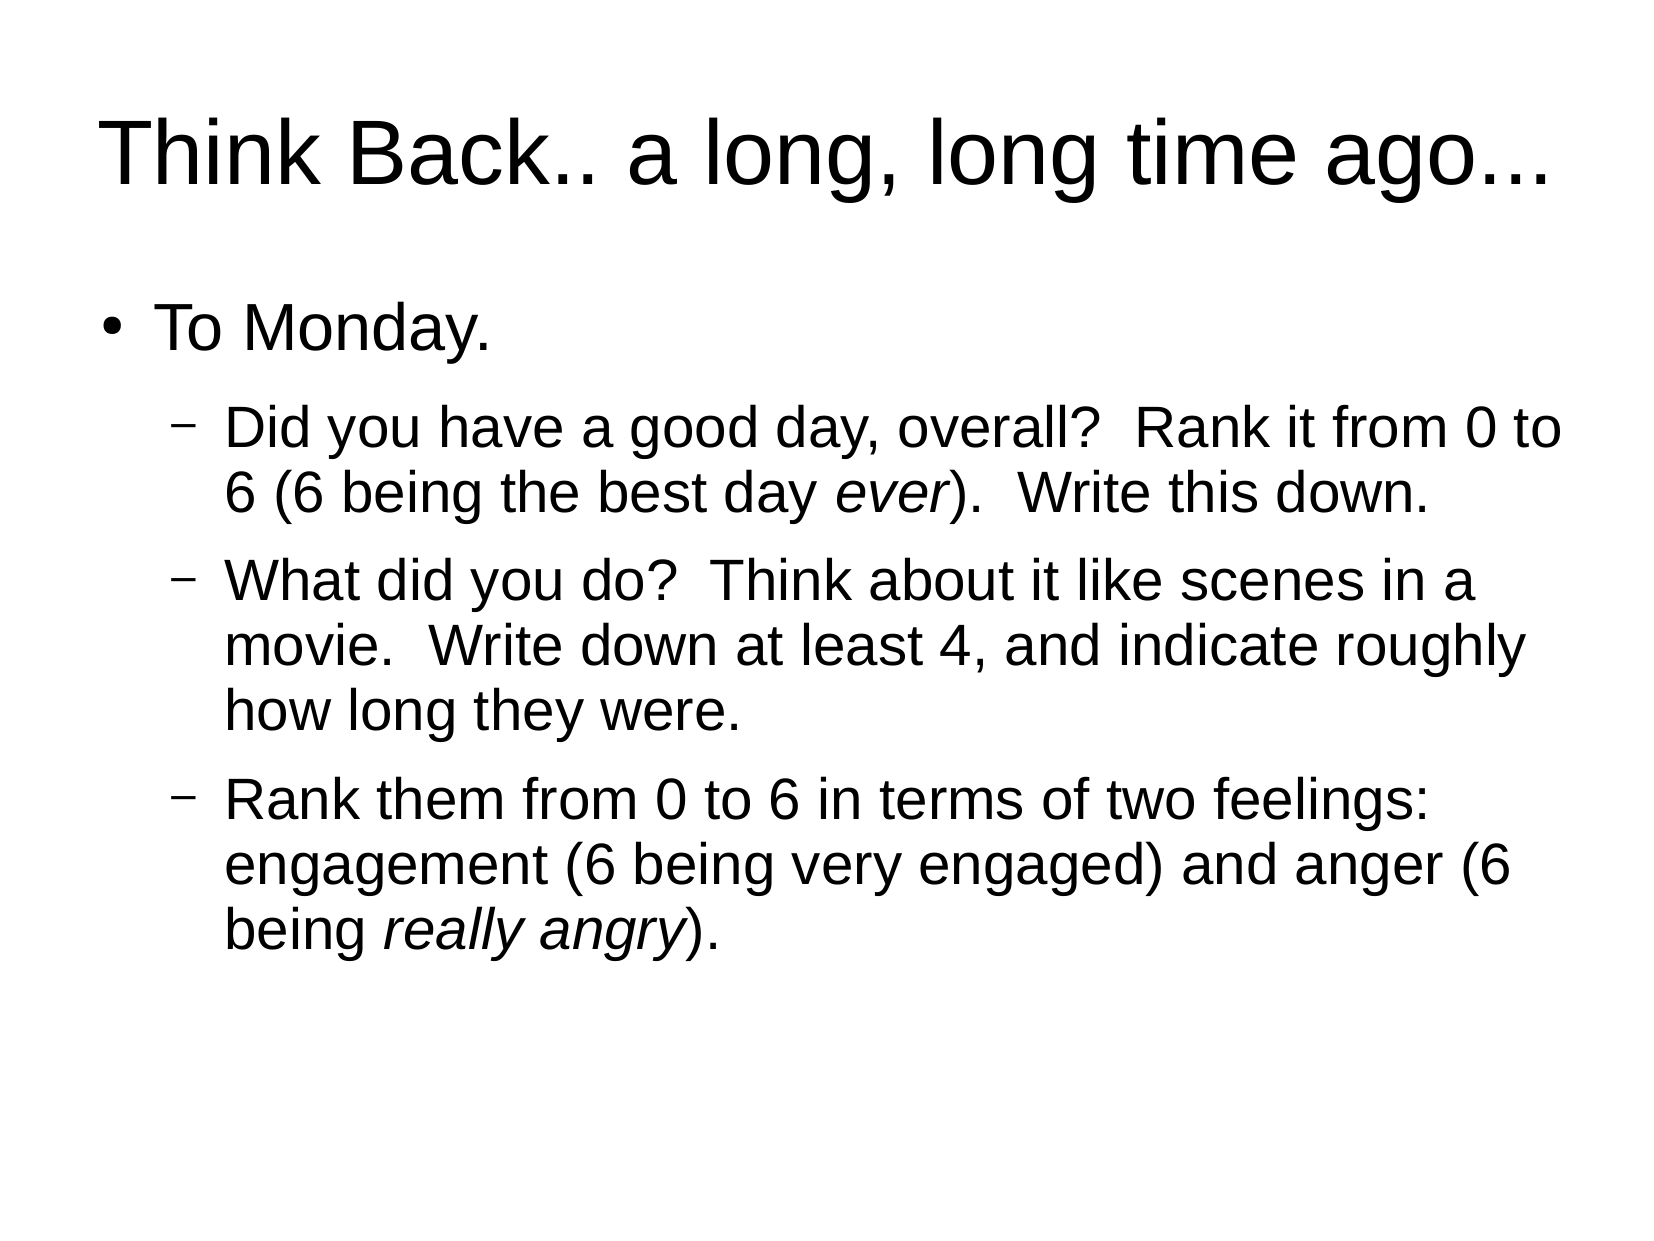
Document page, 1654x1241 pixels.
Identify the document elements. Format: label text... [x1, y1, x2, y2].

title Think Back.. a long, long time ago... [82, 49, 1571, 257]
list To Monday. Did you have a good day, overall? Rank it from 0 to 6 (6 being the best day ever). Write this down. What did you do? Think about it like scenes in a movie. Write down at least 4, and indicate roughly how long they were. Rank them from 0 to 6 in terms of two feelings: engagement (6 being very engaged) and anger (6 being really angry). [82, 290, 1571, 1010]
